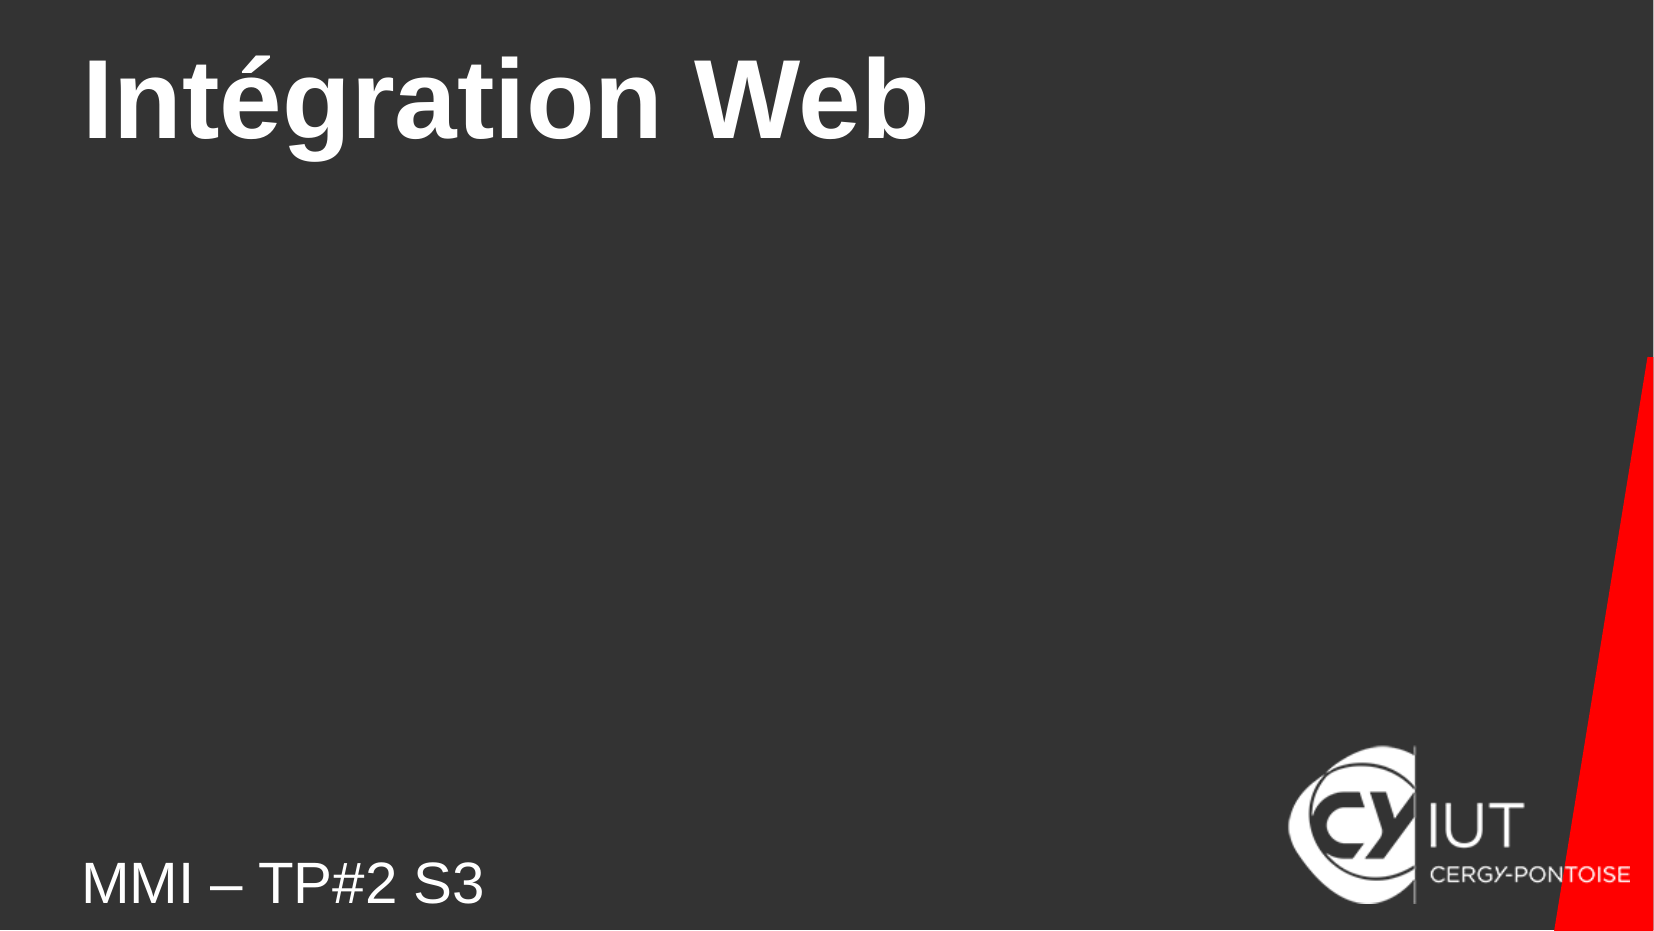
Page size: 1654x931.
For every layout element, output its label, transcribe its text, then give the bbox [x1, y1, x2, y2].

picture [1284, 744, 1630, 904]
text_box [1554, 356, 1654, 931]
title Intégration Web [82, 36, 1571, 226]
title MMI – TP#2 S3 [81, 805, 1205, 931]
